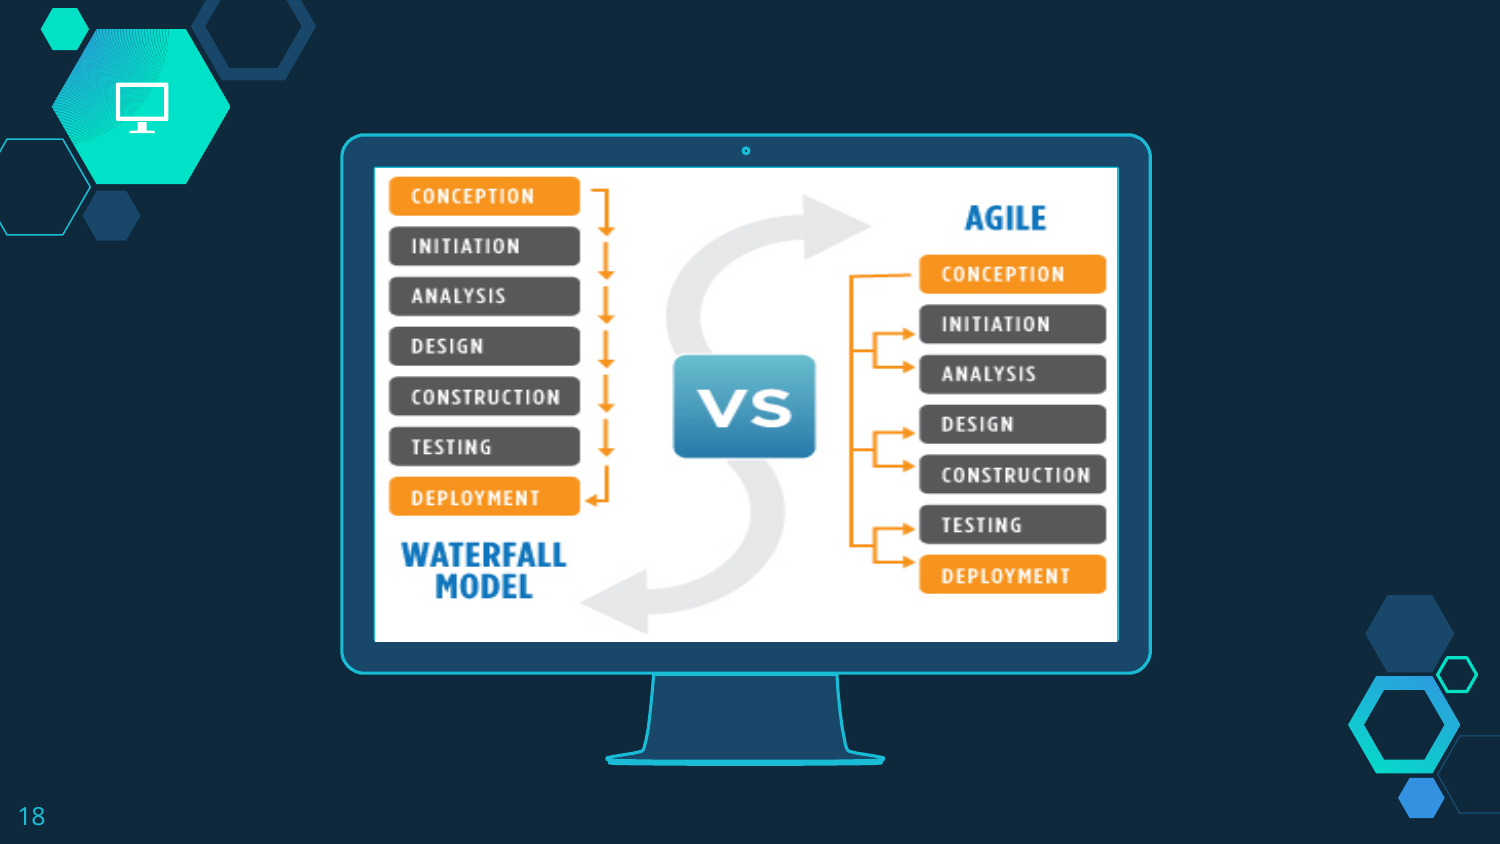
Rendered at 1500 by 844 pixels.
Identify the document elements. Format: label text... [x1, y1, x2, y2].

picture [375, 168, 1117, 642]
text_box [130, 123, 154, 133]
text_box 18 [2, 785, 93, 844]
text_box [341, 134, 1151, 765]
text_box [115, 82, 168, 121]
